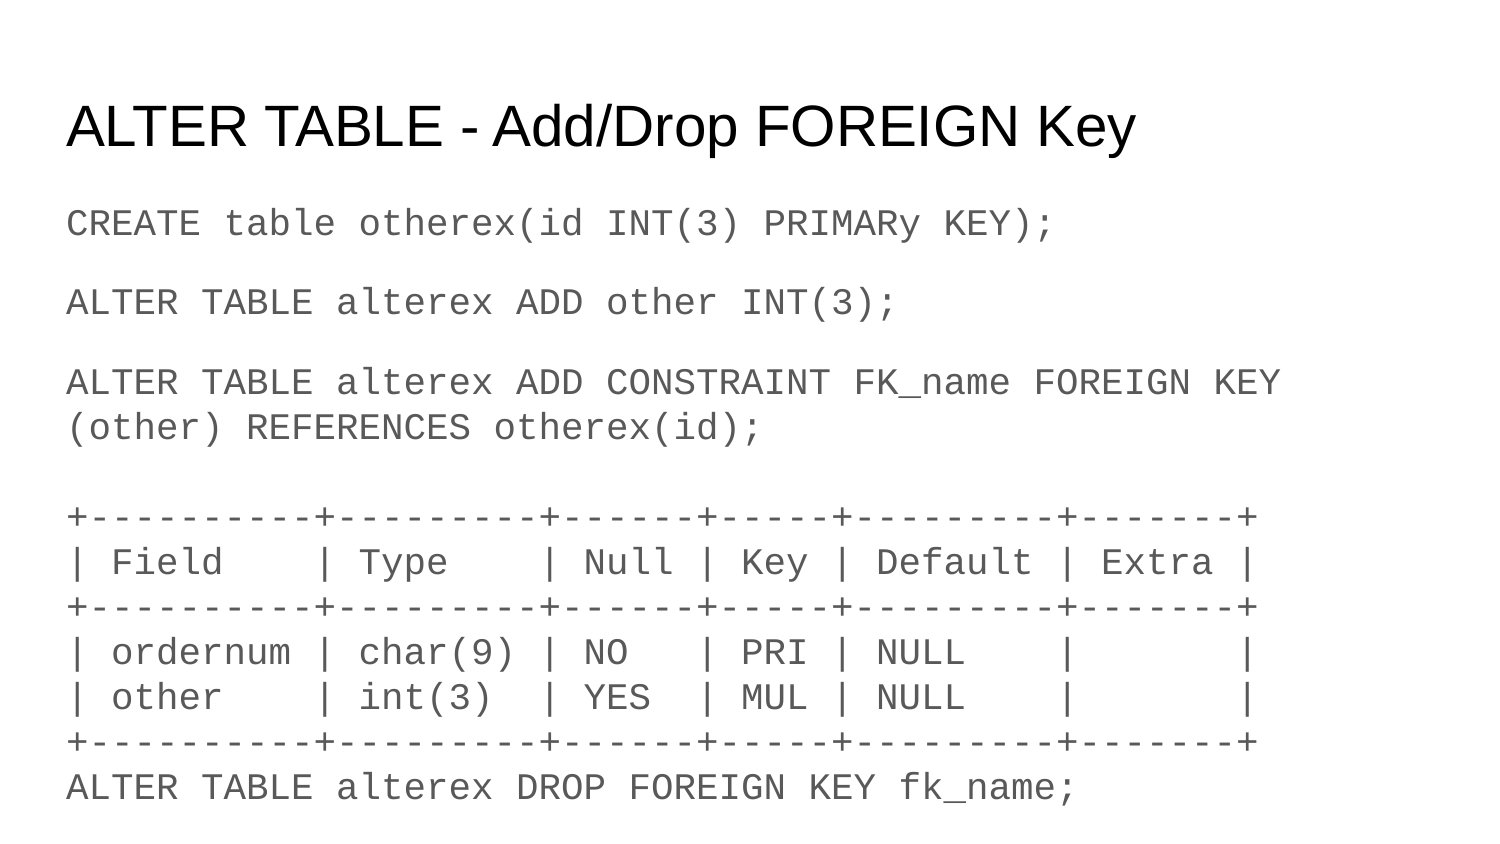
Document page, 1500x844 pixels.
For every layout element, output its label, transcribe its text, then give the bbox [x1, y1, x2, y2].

title ALTER TABLE - Add/Drop FOREIGN Key [51, 72, 1449, 167]
list CREATE table otherex(id INT(3) PRIMARy KEY); ALTER TABLE alterex ADD other INT(3); ALTER TABLE alterex ADD CONSTRAINT FK_name FOREIGN KEY (other) REFERENCES otherex(id); +----------+---------+------+-----+---------+-------+ | Field | Type | Null | Key | Default | Extra | +----------+---------+------+-----+---------+-------+ | ordernum | char(9) | NO | PRI | NULL | | | other | int(3) | YES | MUL | NULL | | +----------+---------+------+-----+---------+-------+ ALTER TABLE alterex DROP FOREIGN KEY fk_name; [51, 176, 1449, 737]
